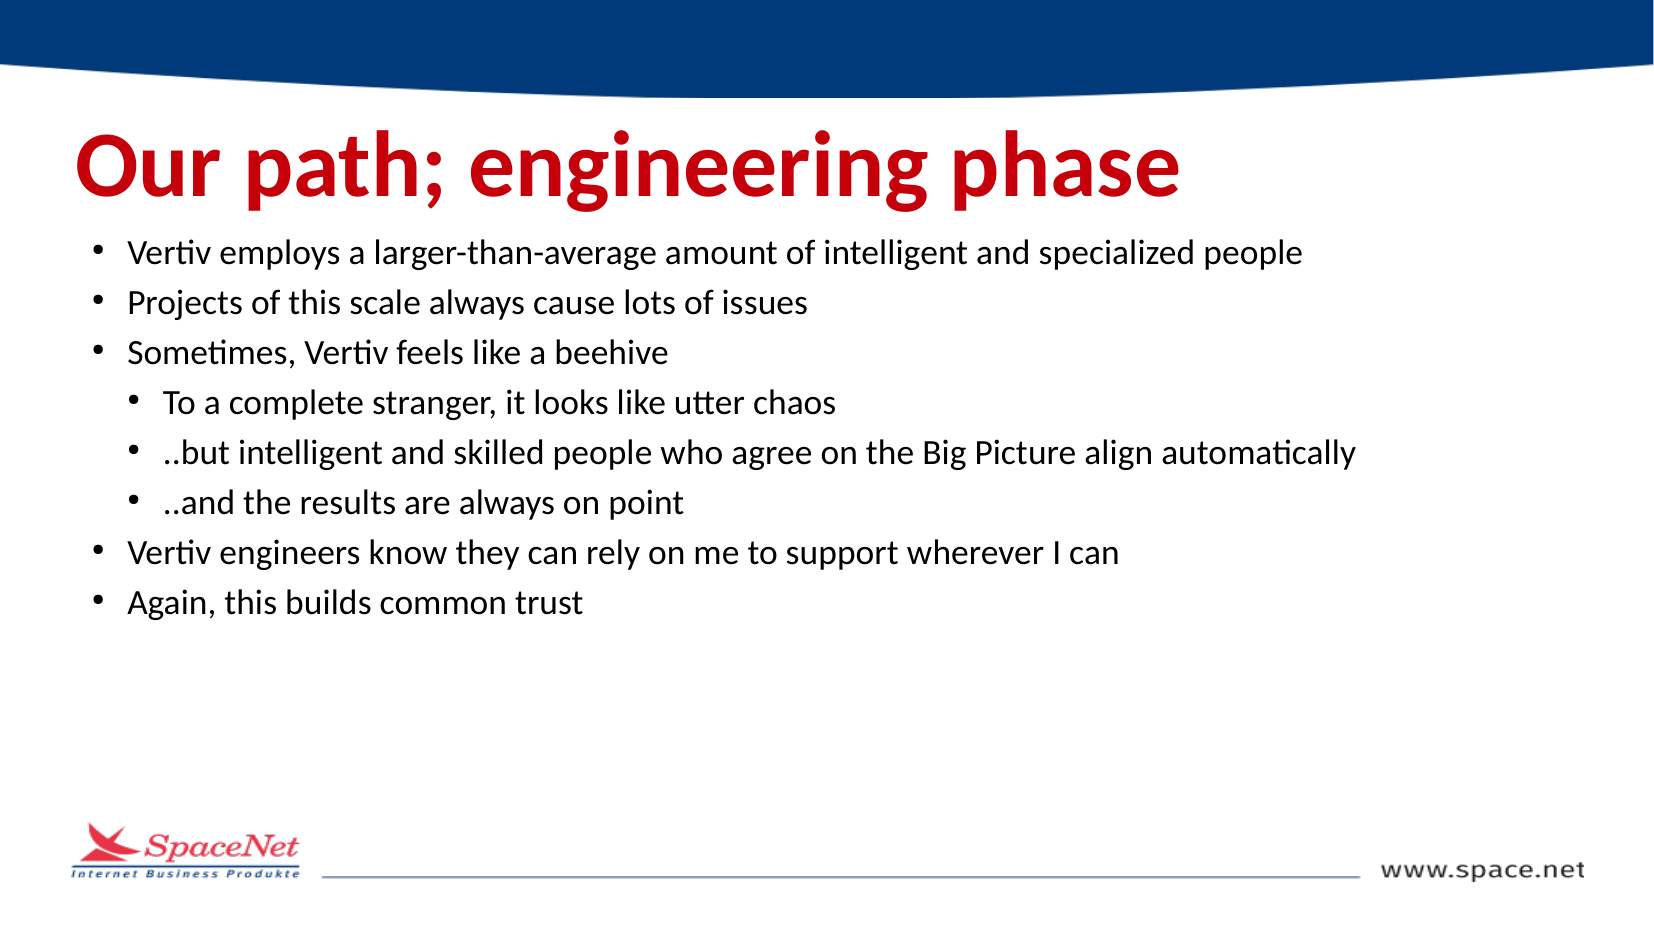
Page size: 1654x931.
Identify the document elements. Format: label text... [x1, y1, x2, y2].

text_box Our path; engineering phase [60, 95, 1576, 223]
text_box Vertiv employs a larger-than-average amount of intelligent and specialized people Projects of this scale always cause lots of issues Sometimes, Vertiv feels like a beehive To a complete stranger, it looks like utter chaos ..but intelligent and skilled people who agree on the Big Picture align automatically ..and the results are always on point Vertiv engineers know they can rely on me to support wherever I can Again, this builds common trust [77, 223, 1576, 630]
